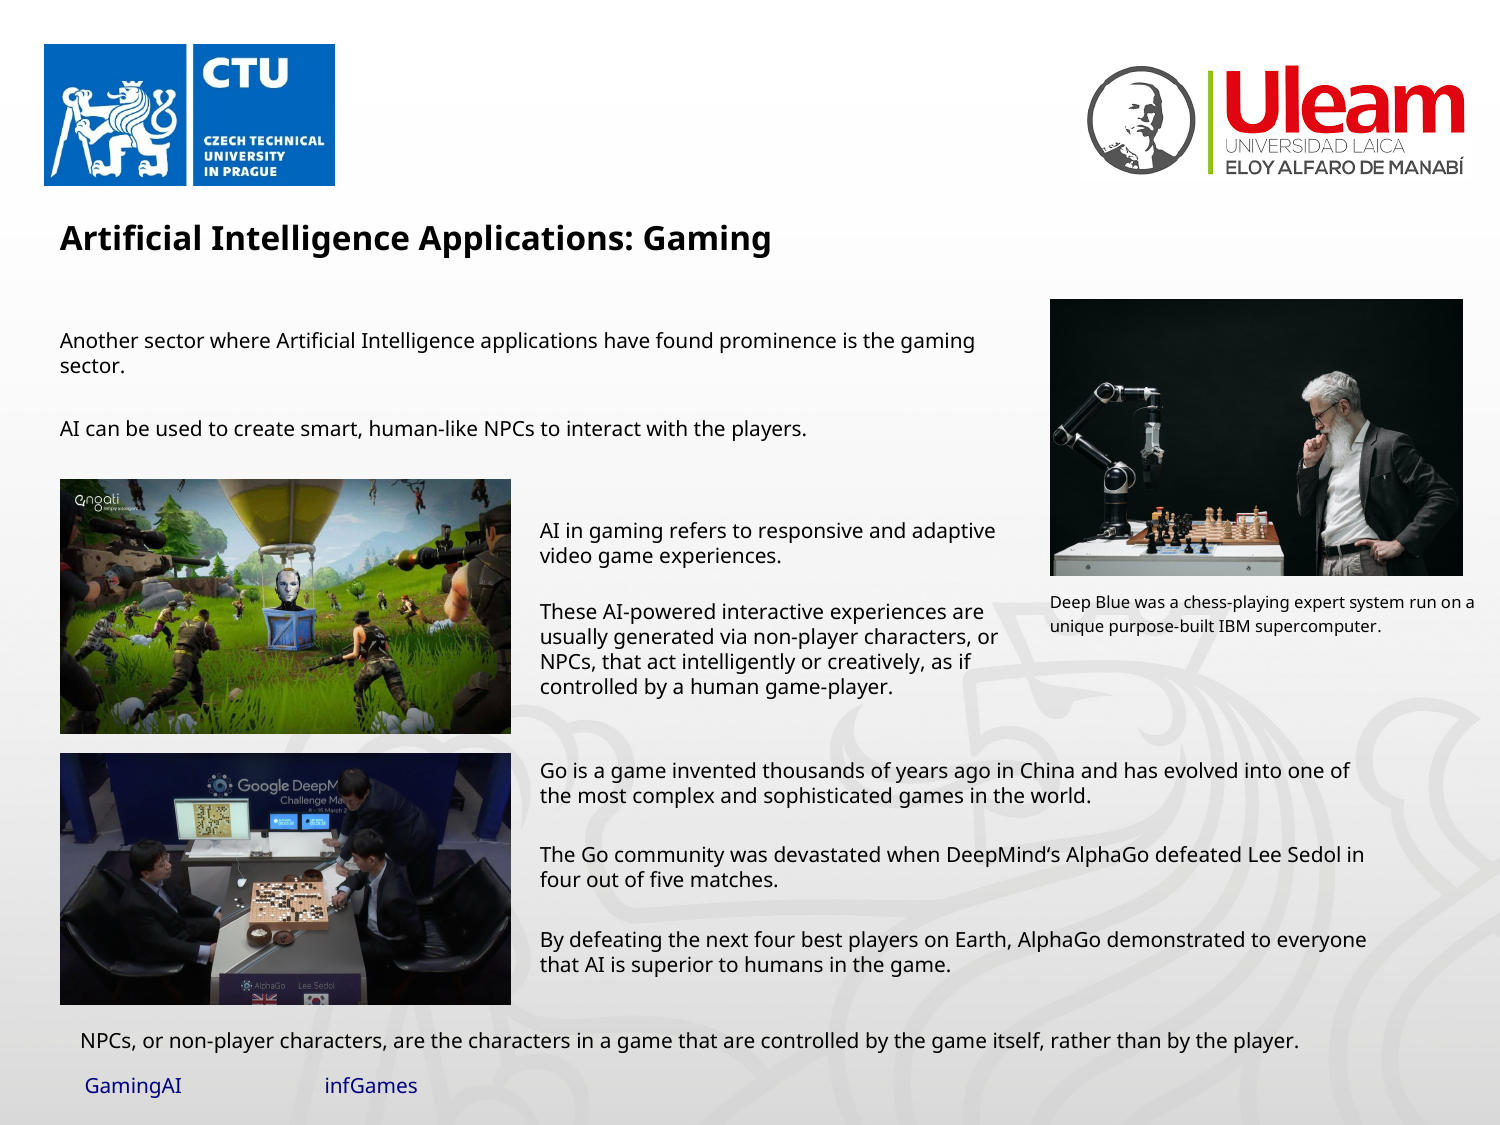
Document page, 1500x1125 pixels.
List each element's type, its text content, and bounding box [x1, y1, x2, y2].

text_box NPCs, or non-player characters, are the characters in a game that are controlled by the game itself, rather than by the player. [65, 1020, 1426, 1060]
text_box Go is a game invented thousands of years ago in China and has evolved into one of the most complex and sophisticated games in the world. The Go community was devastated when DeepMind‘s AlphaGo defeated Lee Sedol in four out of five matches. By defeating the next four best players on Earth, AlphaGo demonstrated to everyone that AI is superior to humans in the game. [525, 750, 1396, 991]
text_box AI in gaming refers to responsive and adaptive video game experiences. These AI-powered interactive experiences are usually generated via non-player characters, or NPCs, that act intelligently or creatively, as if controlled by a human game-player. [525, 510, 1051, 735]
picture [0, 0, 1500, 1125]
text_box Another sector where Artificial Intelligence applications have found prominence is the gaming sector. AI can be used to create smart, human-like NPCs to interact with the players. [45, 320, 1036, 456]
text_box Deep Blue was a chess-playing expert system run on a unique purpose-built IBM supercomputer. [1051, 585, 1500, 660]
text_box infGames [309, 1065, 511, 1105]
text_box Artificial Intelligence Applications: Gaming [45, 210, 1051, 321]
text_box GamingAI [69, 1065, 271, 1105]
